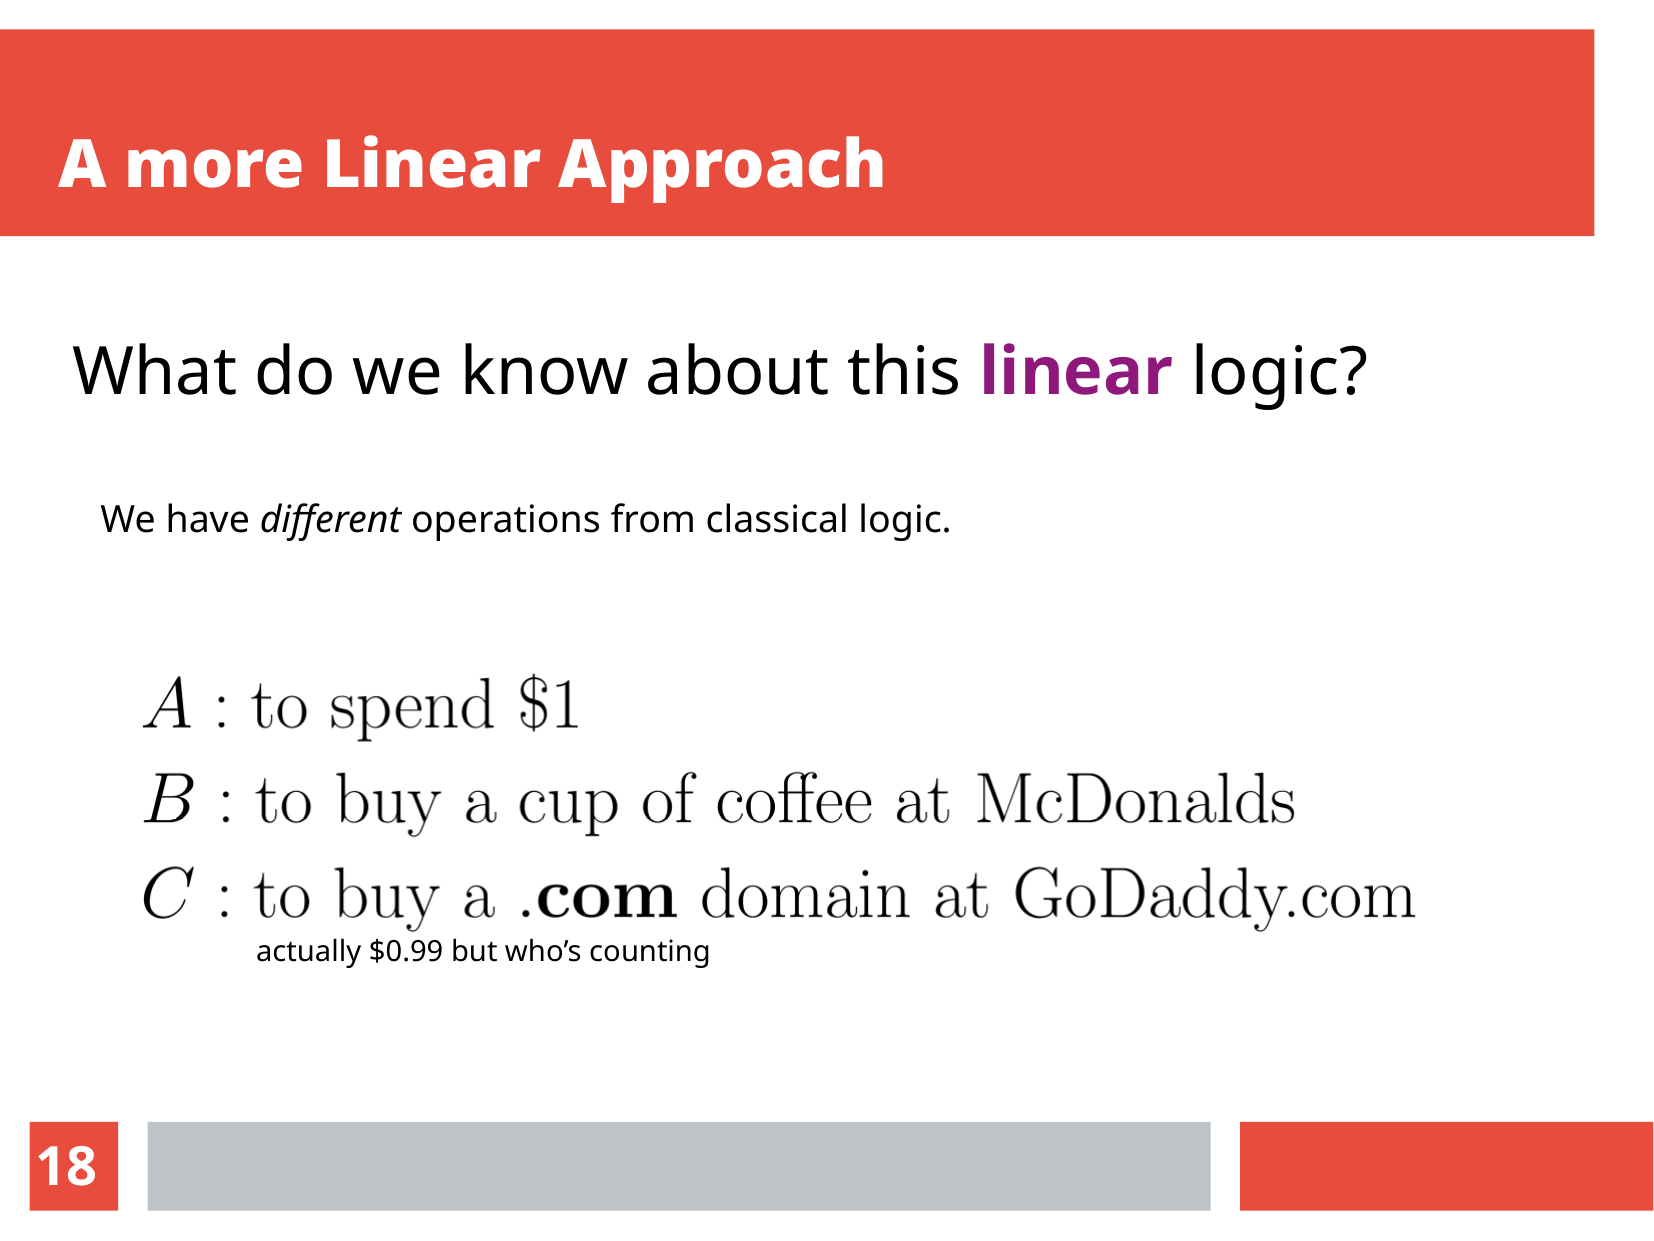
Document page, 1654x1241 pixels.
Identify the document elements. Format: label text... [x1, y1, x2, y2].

text_box 18 [20, 1119, 254, 1210]
text_box actually $0.99 but who’s counting [241, 923, 769, 973]
title A more Linear Approach [59, 58, 1595, 207]
text_box We have different operations from classical logic. [85, 485, 1044, 544]
text_box What do we know about this linear logic? [57, 315, 1490, 409]
picture [126, 657, 1432, 949]
